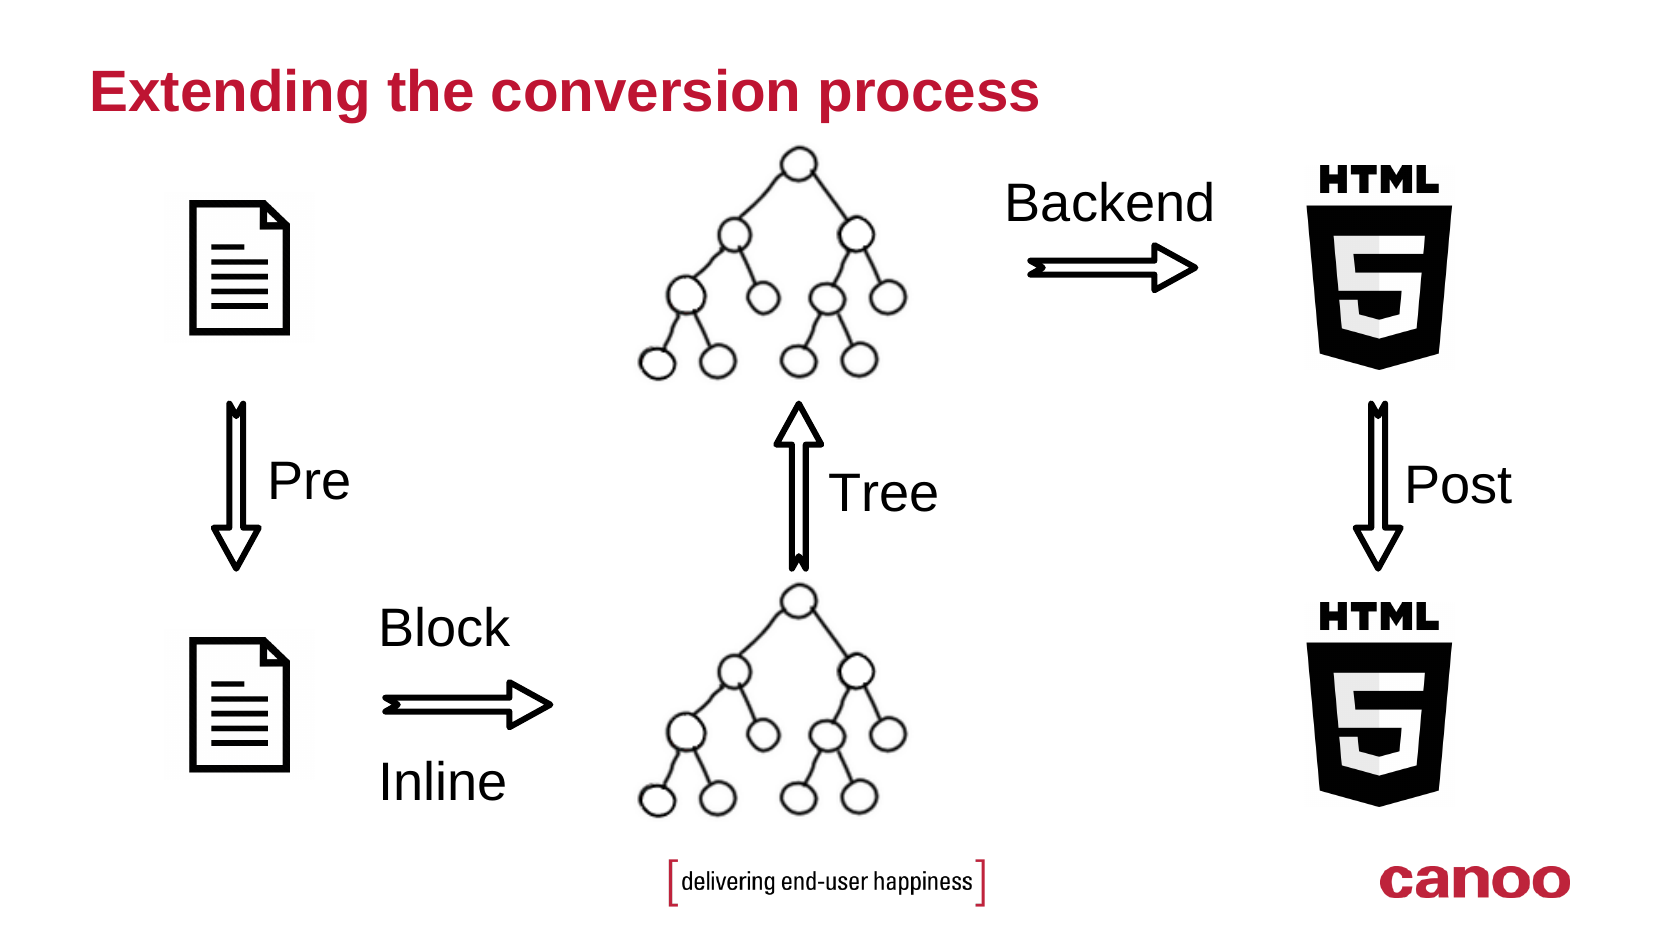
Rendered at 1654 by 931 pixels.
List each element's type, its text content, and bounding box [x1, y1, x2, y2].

picture [164, 629, 315, 780]
picture [662, 855, 991, 910]
picture [1380, 866, 1570, 898]
text_box Block [363, 585, 541, 665]
text_box Post [1389, 442, 1551, 522]
picture [621, 579, 922, 830]
text_box Inline [363, 738, 541, 819]
picture [621, 142, 922, 393]
picture [164, 192, 315, 343]
picture [1304, 602, 1455, 807]
text_box Backend [990, 160, 1246, 305]
picture [1304, 165, 1455, 370]
title Extending the conversion process [75, 45, 1591, 136]
text_box Pre [252, 437, 430, 518]
text_box Tree [813, 449, 979, 530]
